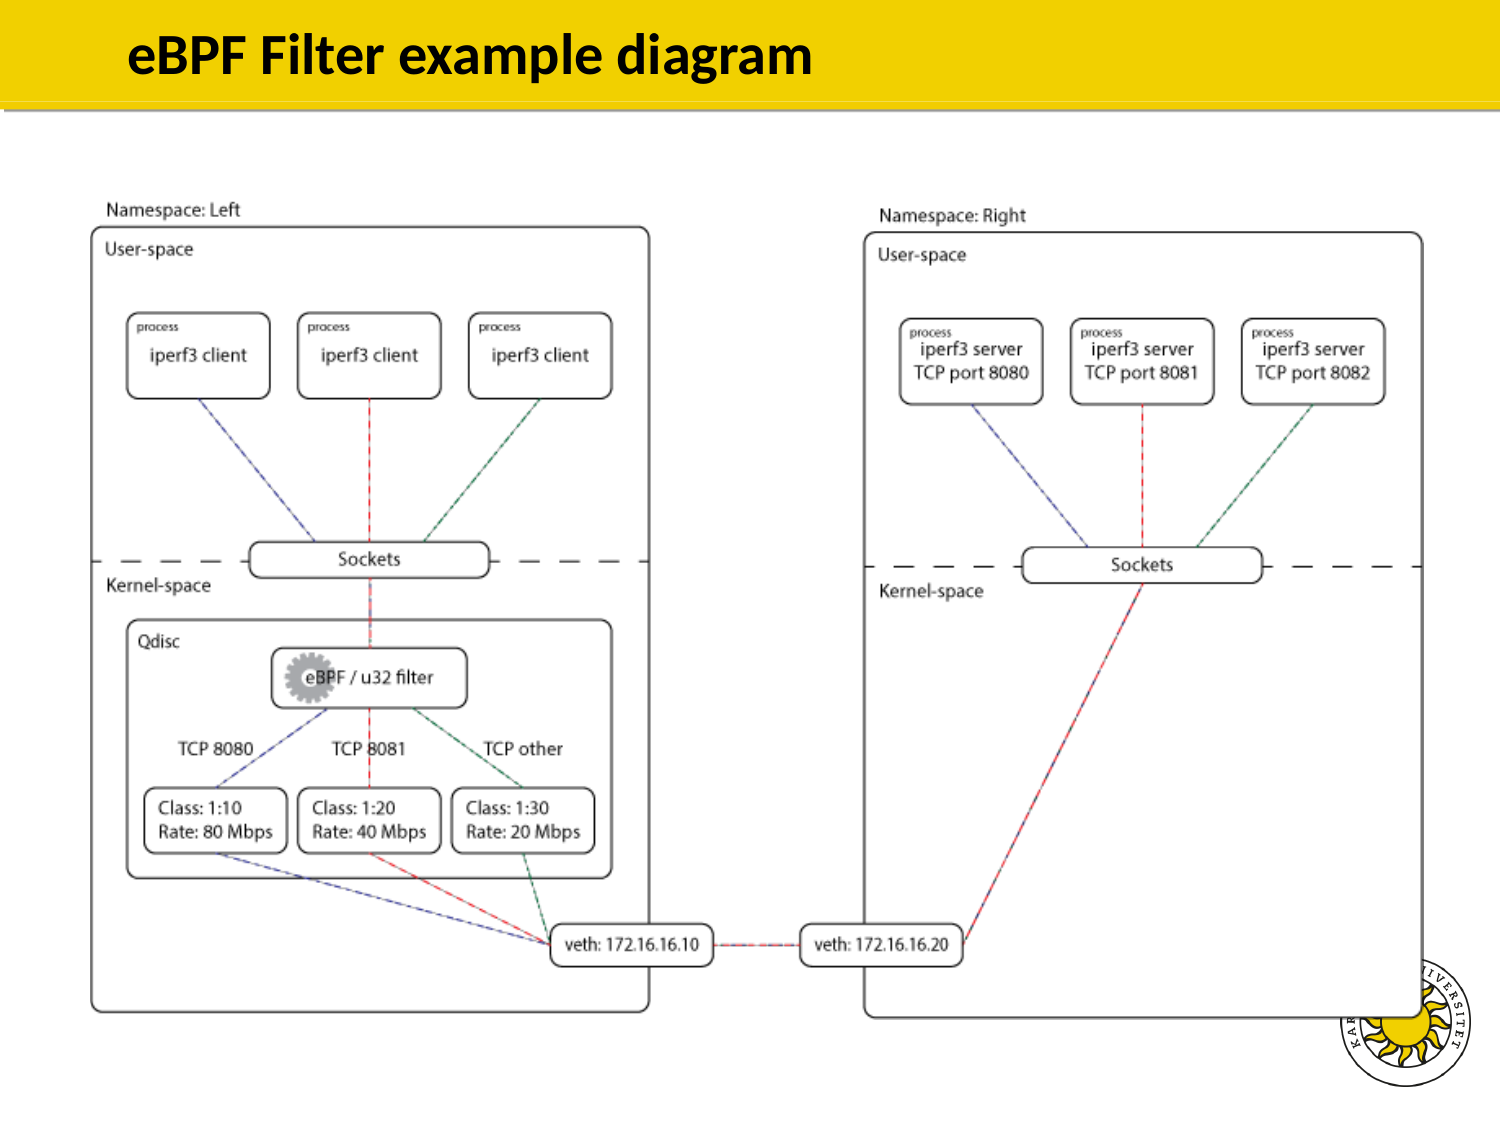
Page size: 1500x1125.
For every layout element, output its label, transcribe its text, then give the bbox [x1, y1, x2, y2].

picture [90, 199, 1471, 1095]
title eBPF Filter example diagram [112, 0, 1388, 102]
